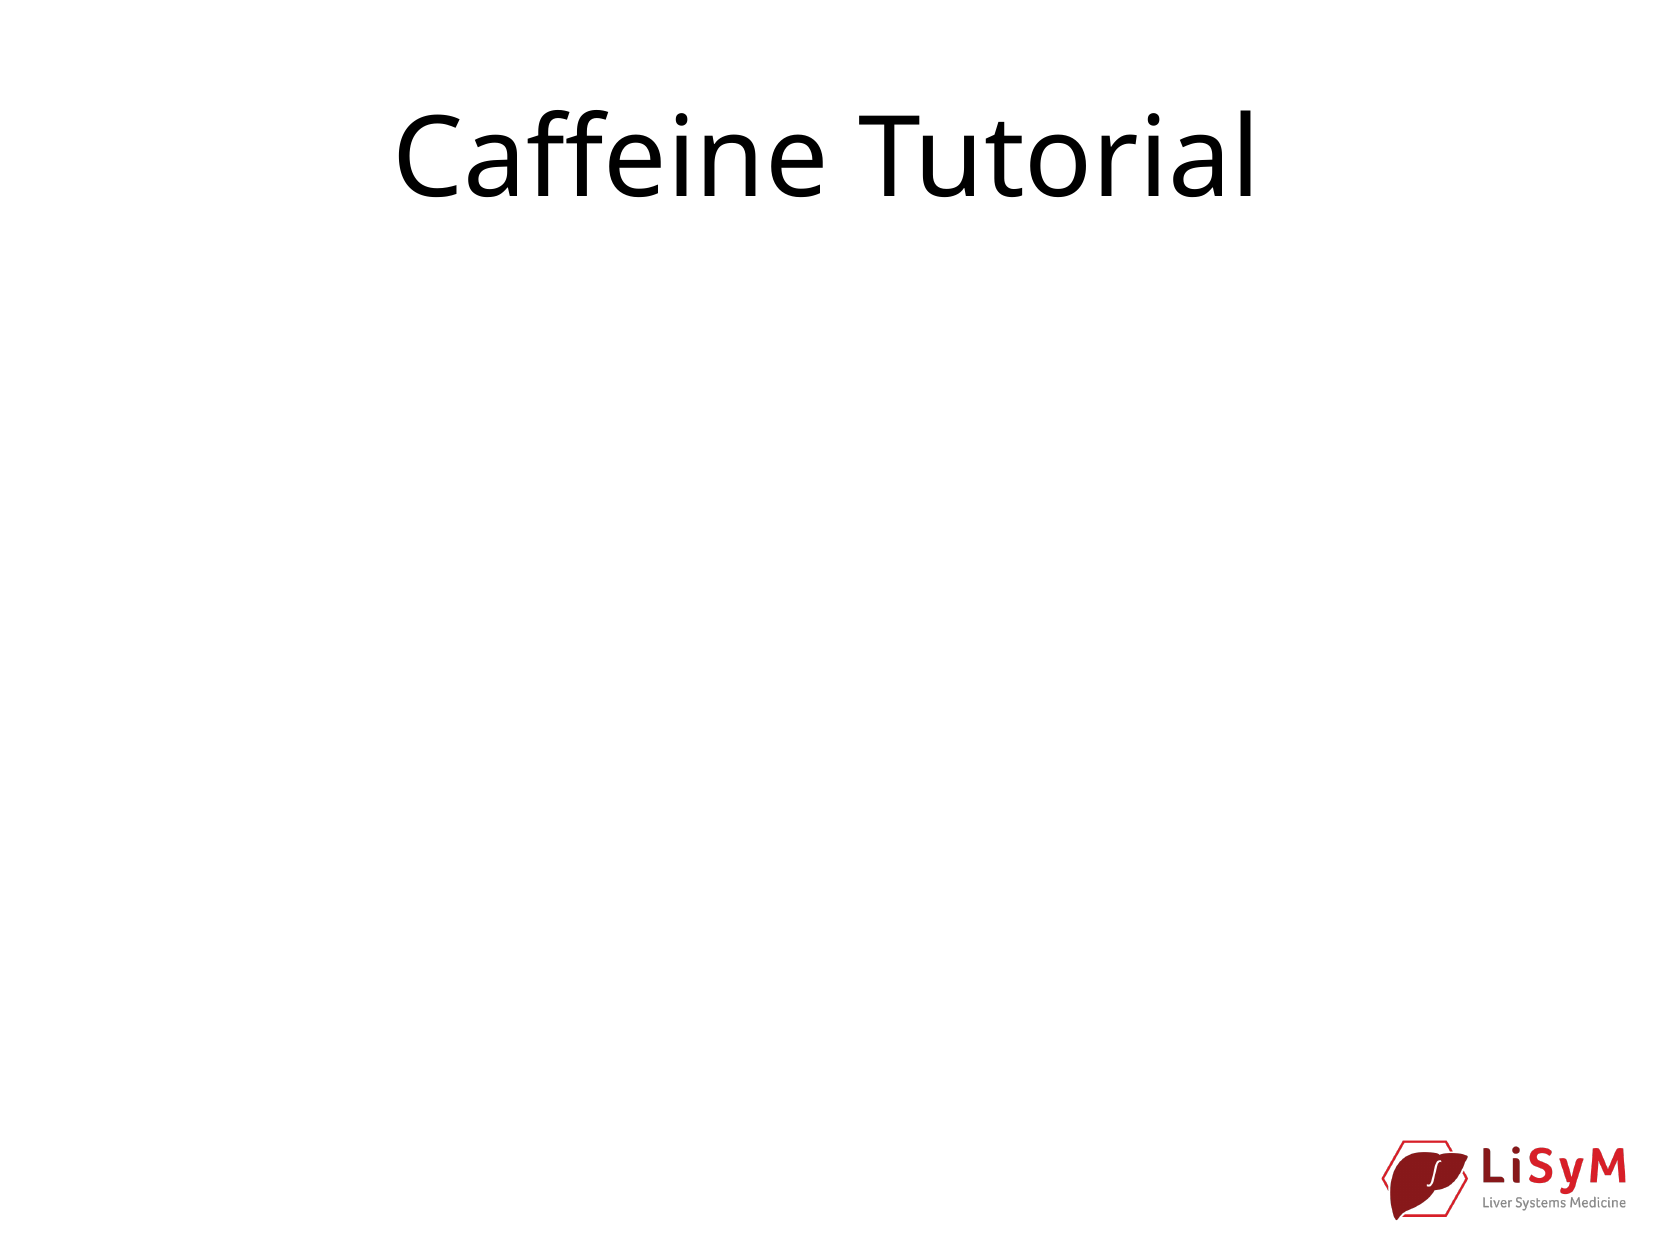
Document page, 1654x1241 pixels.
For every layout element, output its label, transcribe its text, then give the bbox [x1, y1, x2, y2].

title Caffeine Tutorial [82, 49, 1571, 257]
picture [1380, 1139, 1627, 1222]
